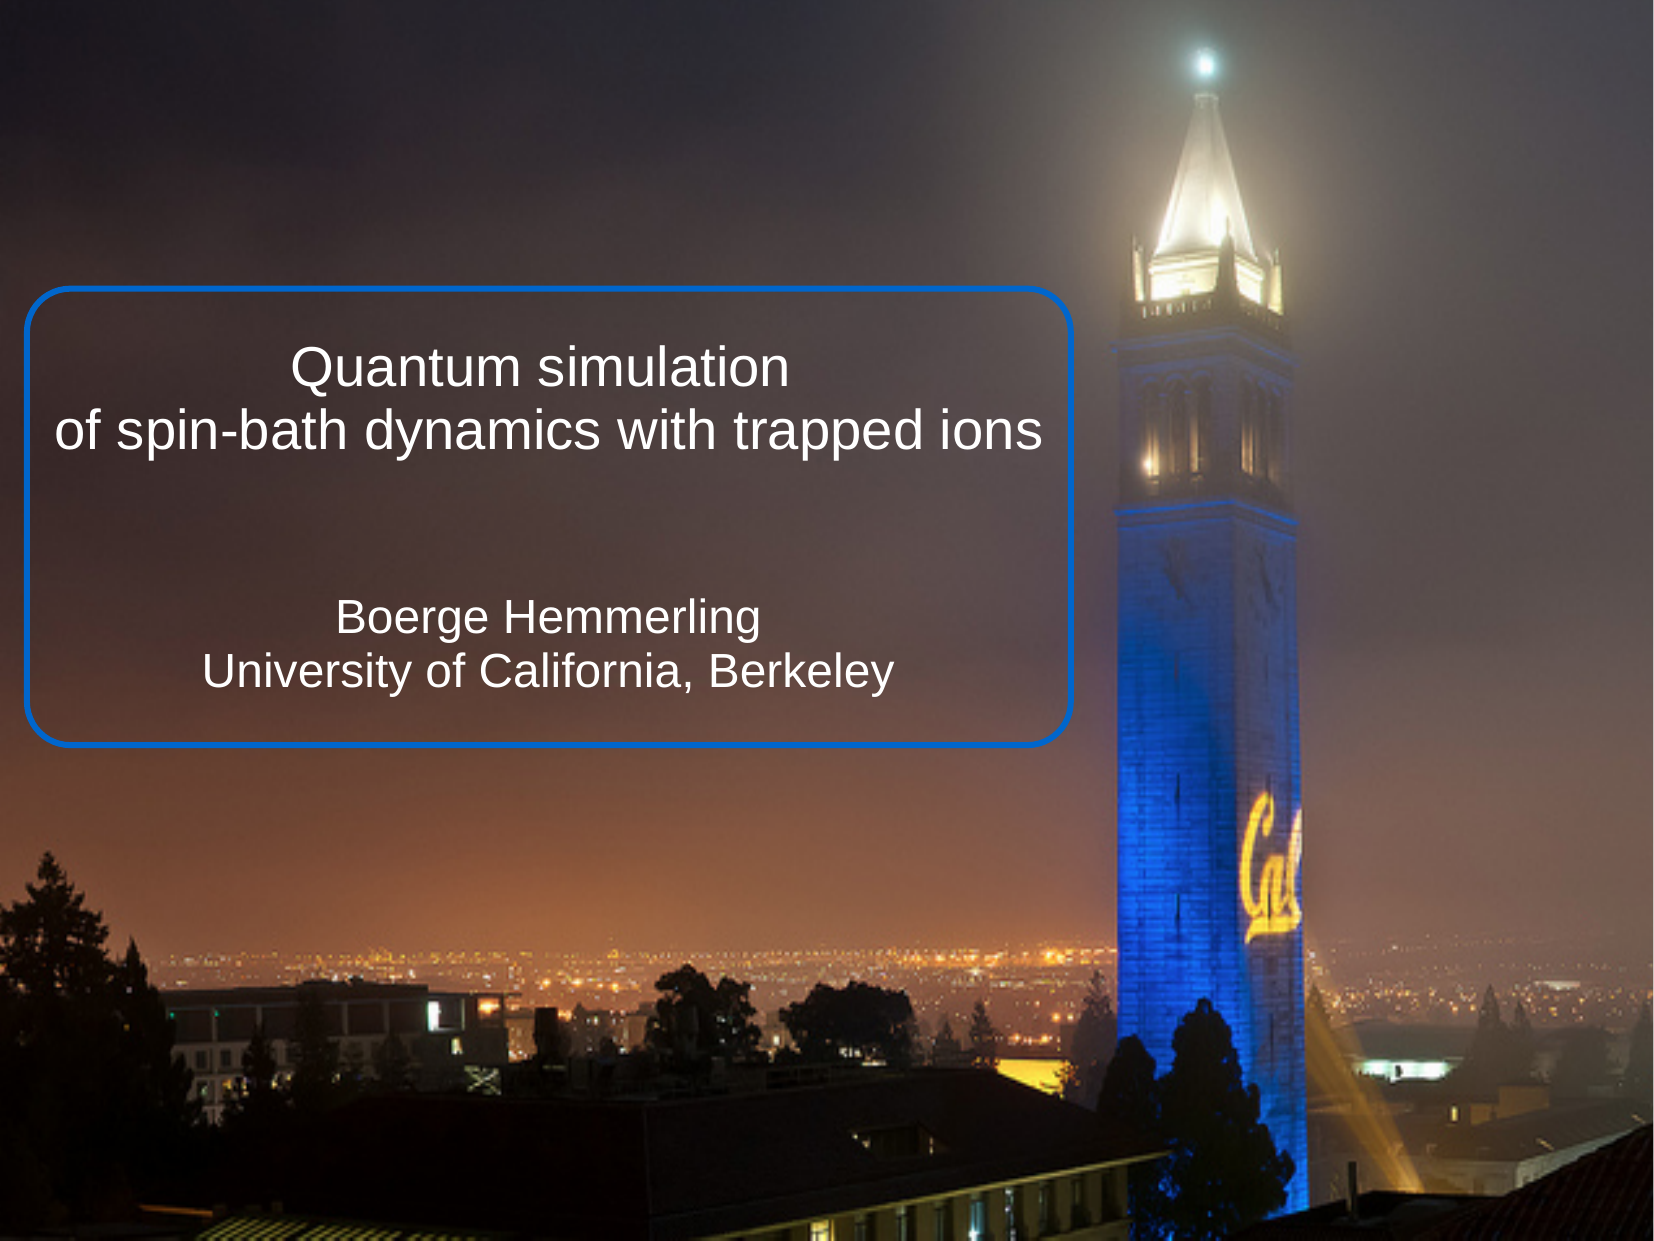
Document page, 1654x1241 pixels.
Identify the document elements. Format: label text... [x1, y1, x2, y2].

picture [0, 0, 1654, 1241]
text_box Quantum simulation of spin-bath dynamics with trapped ions Boerge Hemmerling University of California, Berkeley [26, 288, 1071, 746]
